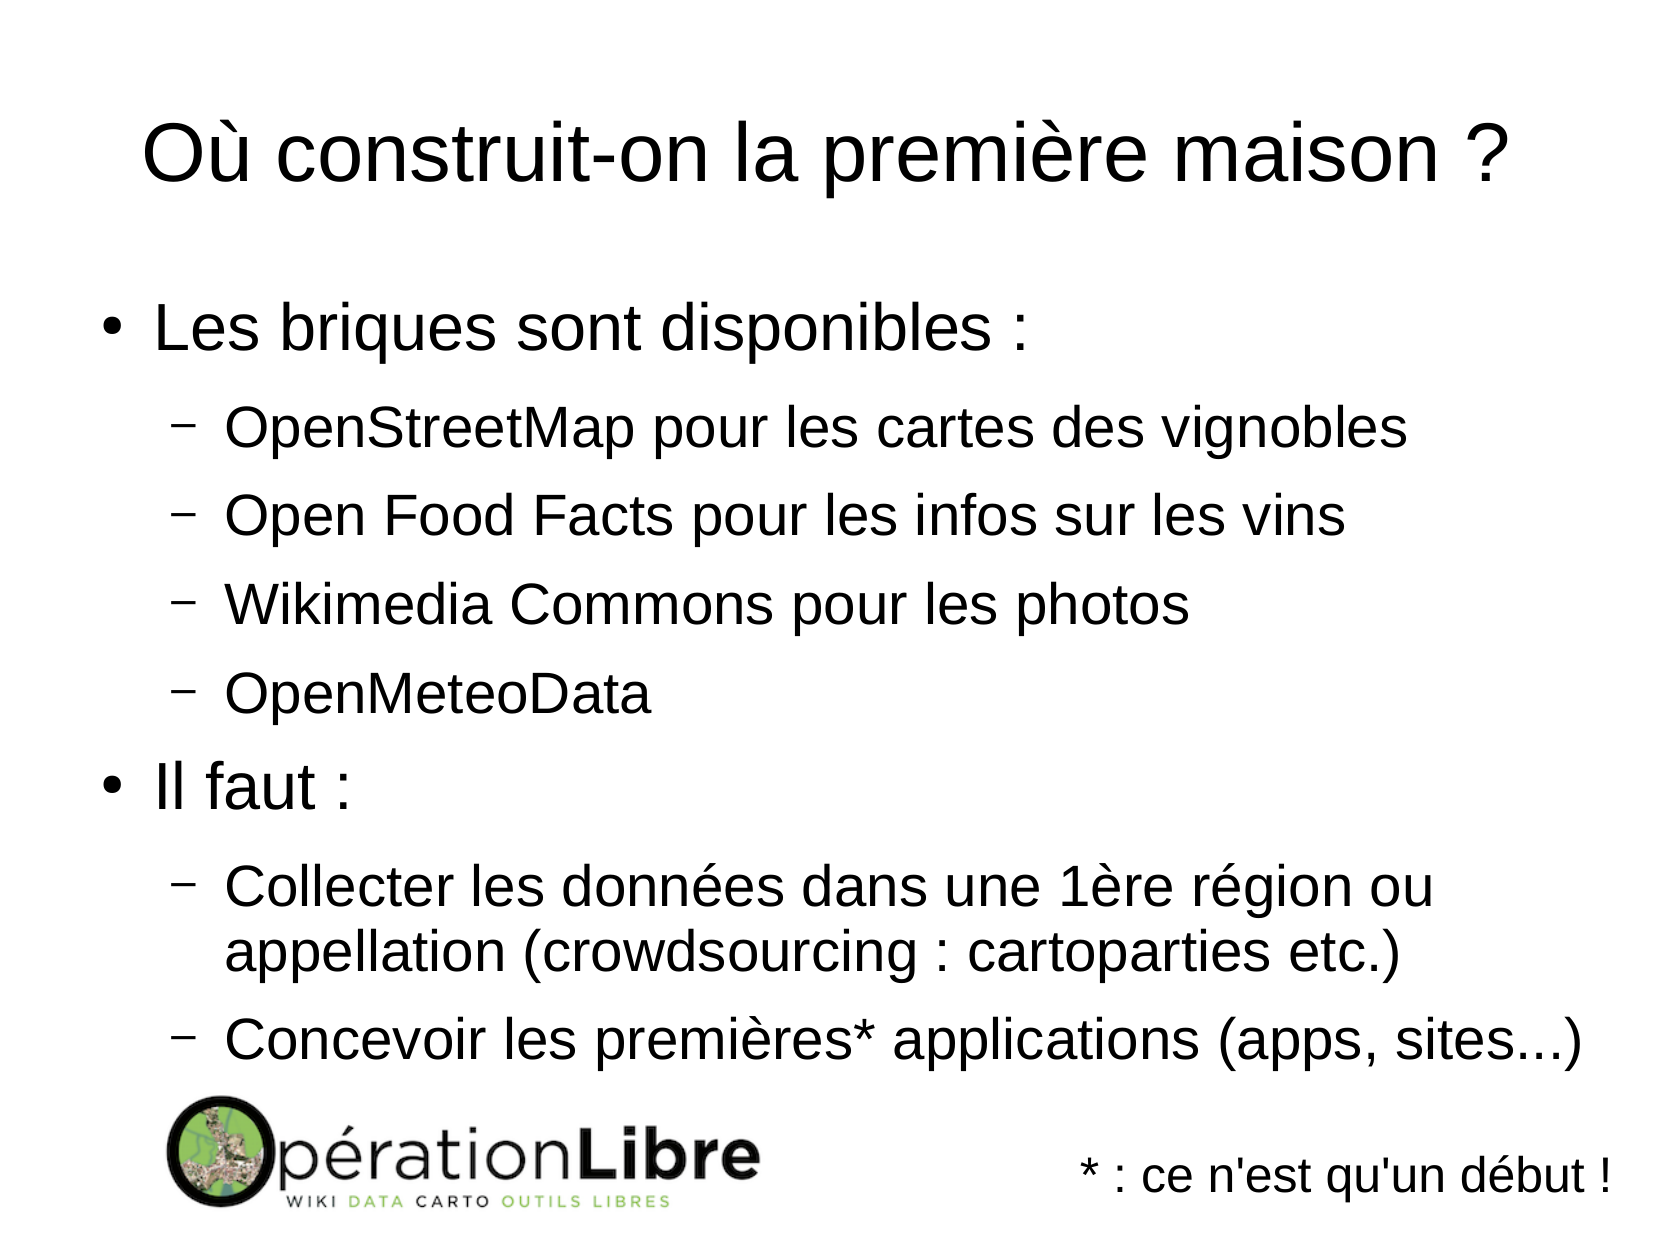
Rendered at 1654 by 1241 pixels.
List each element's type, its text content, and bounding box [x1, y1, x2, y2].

list Les briques sont disponibles : OpenStreetMap pour les cartes des vignobles Open Food Facts pour les infos sur les vins Wikimedia Commons pour les photos OpenMeteoData Il faut : Collecter les données dans une 1ère région ou appellation (crowdsourcing : cartoparties etc.) Concevoir les premières* applications (apps, sites...) [82, 290, 1591, 1109]
title Où construit-on la première maison ? [82, 49, 1571, 257]
picture [135, 1109, 781, 1241]
text_box * : ce n'est qu'un début ! [1065, 1140, 1629, 1211]
